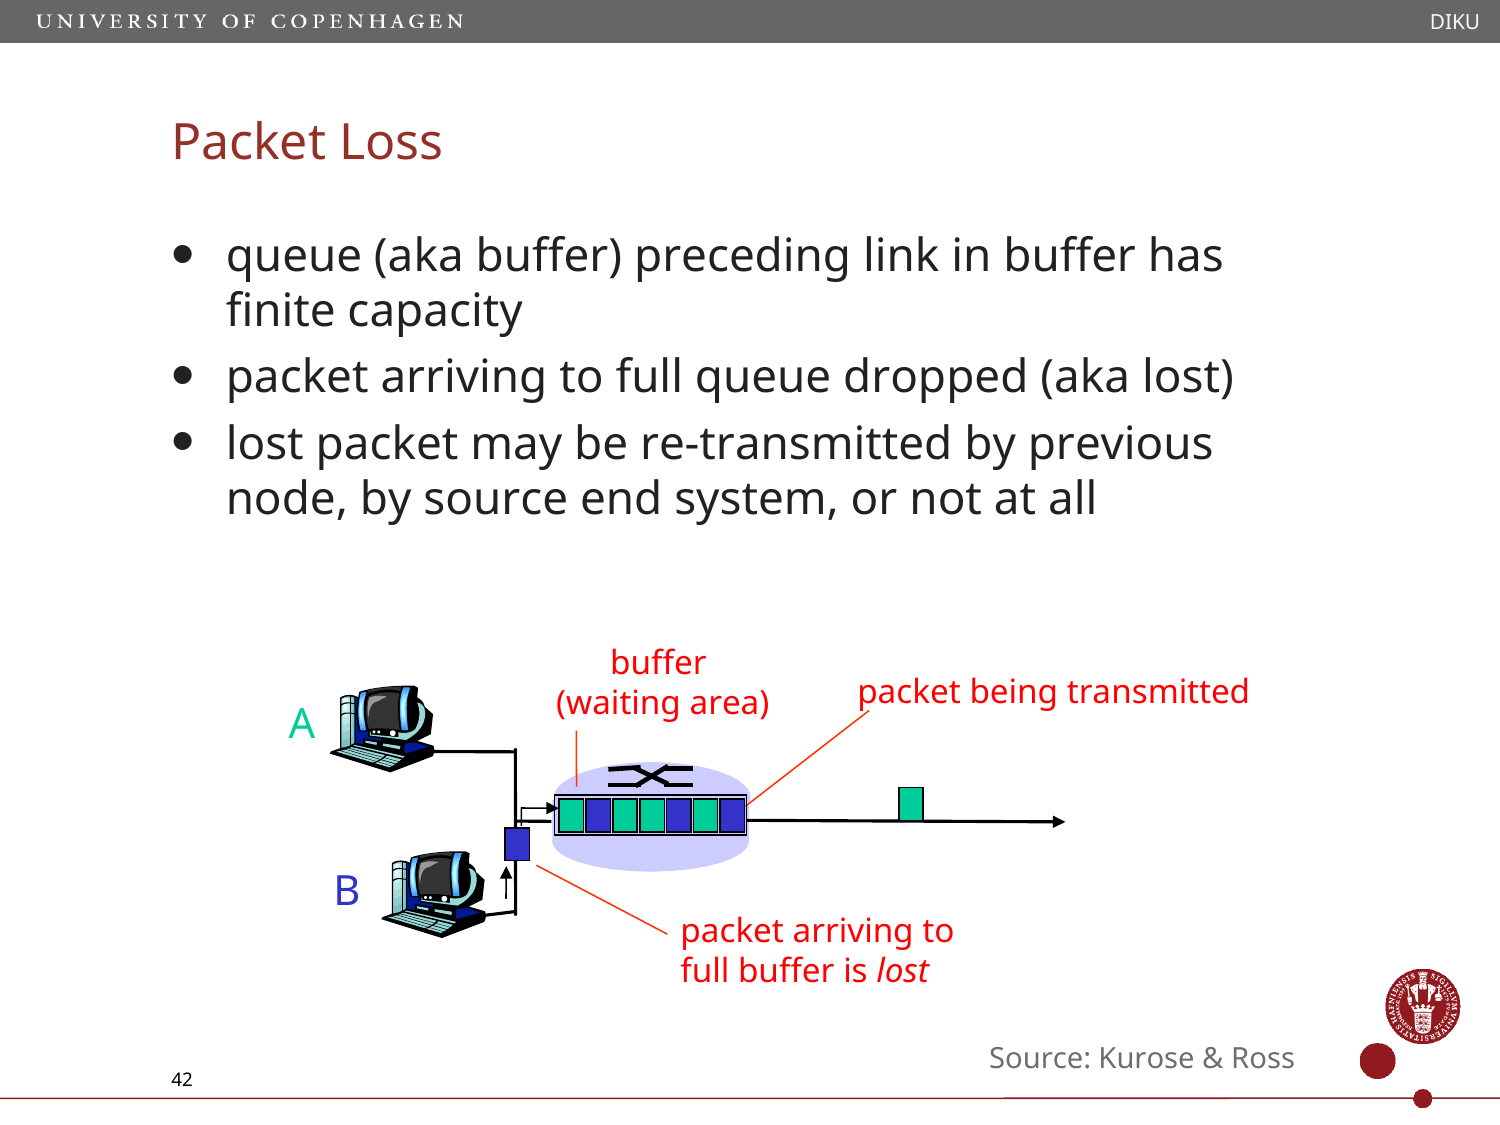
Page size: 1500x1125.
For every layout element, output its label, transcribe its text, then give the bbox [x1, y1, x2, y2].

text_box packet arriving to full buffer is lost [665, 902, 970, 998]
picture [329, 684, 436, 773]
text_box Source: Kurose & Ross [974, 1031, 1341, 1083]
text_box queue (aka buffer) preceding link in buffer has finite capacity packet arriving to full queue dropped (aka lost) lost packet may be re-transmitted by previous node, by source end system, or not at all [171, 225, 1329, 622]
text_box [554, 762, 751, 803]
picture [626, 910, 665, 931]
text_box packet being transmitted [842, 662, 1267, 719]
picture [0, 850, 1500, 1122]
text_box [555, 796, 746, 834]
text_box [552, 812, 749, 872]
text_box B [318, 856, 376, 922]
text_box Packet Loss [171, 75, 1329, 171]
text_box [505, 827, 530, 861]
text_box buffer (waiting area) [541, 633, 785, 729]
text_box A [273, 688, 331, 755]
text_box <number> [171, 1067, 522, 1092]
text_box DIKU [469, 0, 1495, 43]
